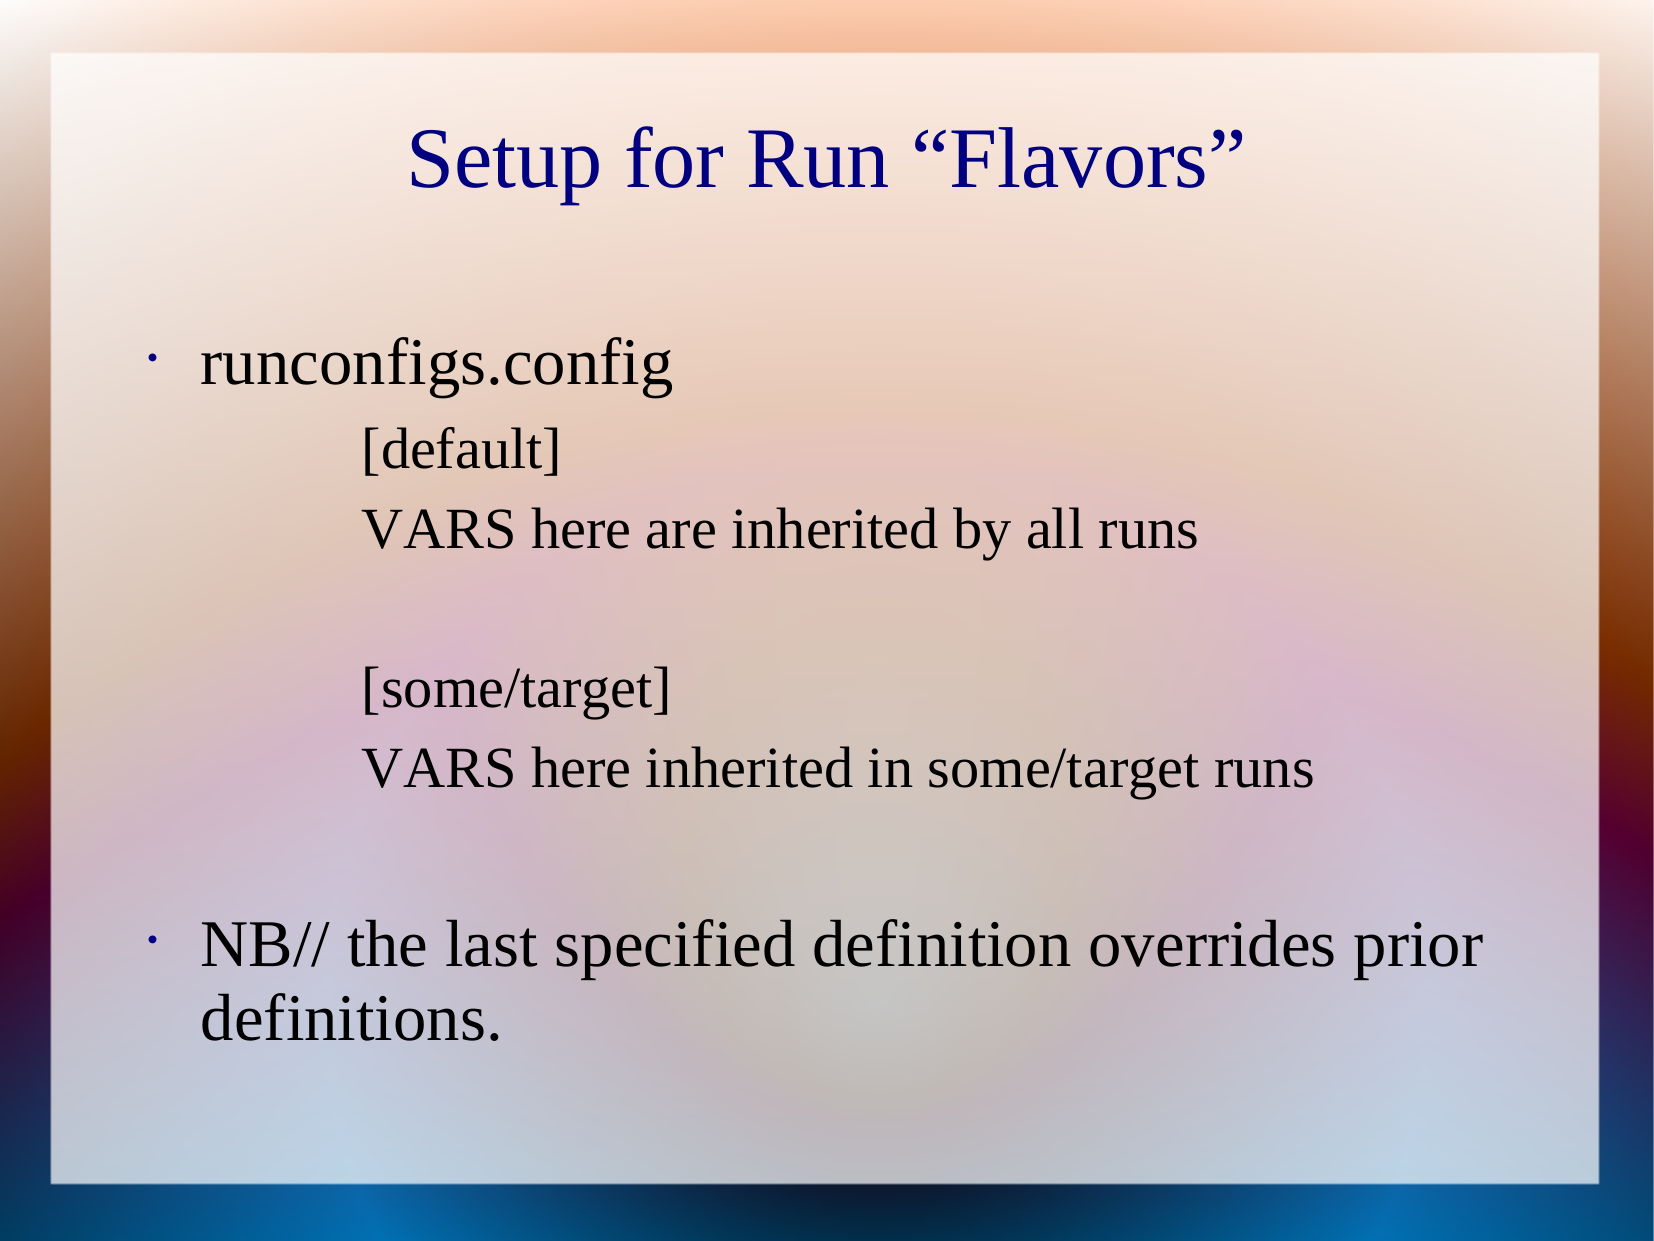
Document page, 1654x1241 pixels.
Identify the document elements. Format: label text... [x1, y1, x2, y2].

picture [0, 0, 1654, 1241]
title Setup for Run “Flavors” [82, 55, 1571, 263]
list runconfigs.config [default] VARS here are inherited by all runs [some/target] VARS here inherited in some/target runs NB// the last specified definition overrides prior definitions. [129, 324, 1489, 1055]
